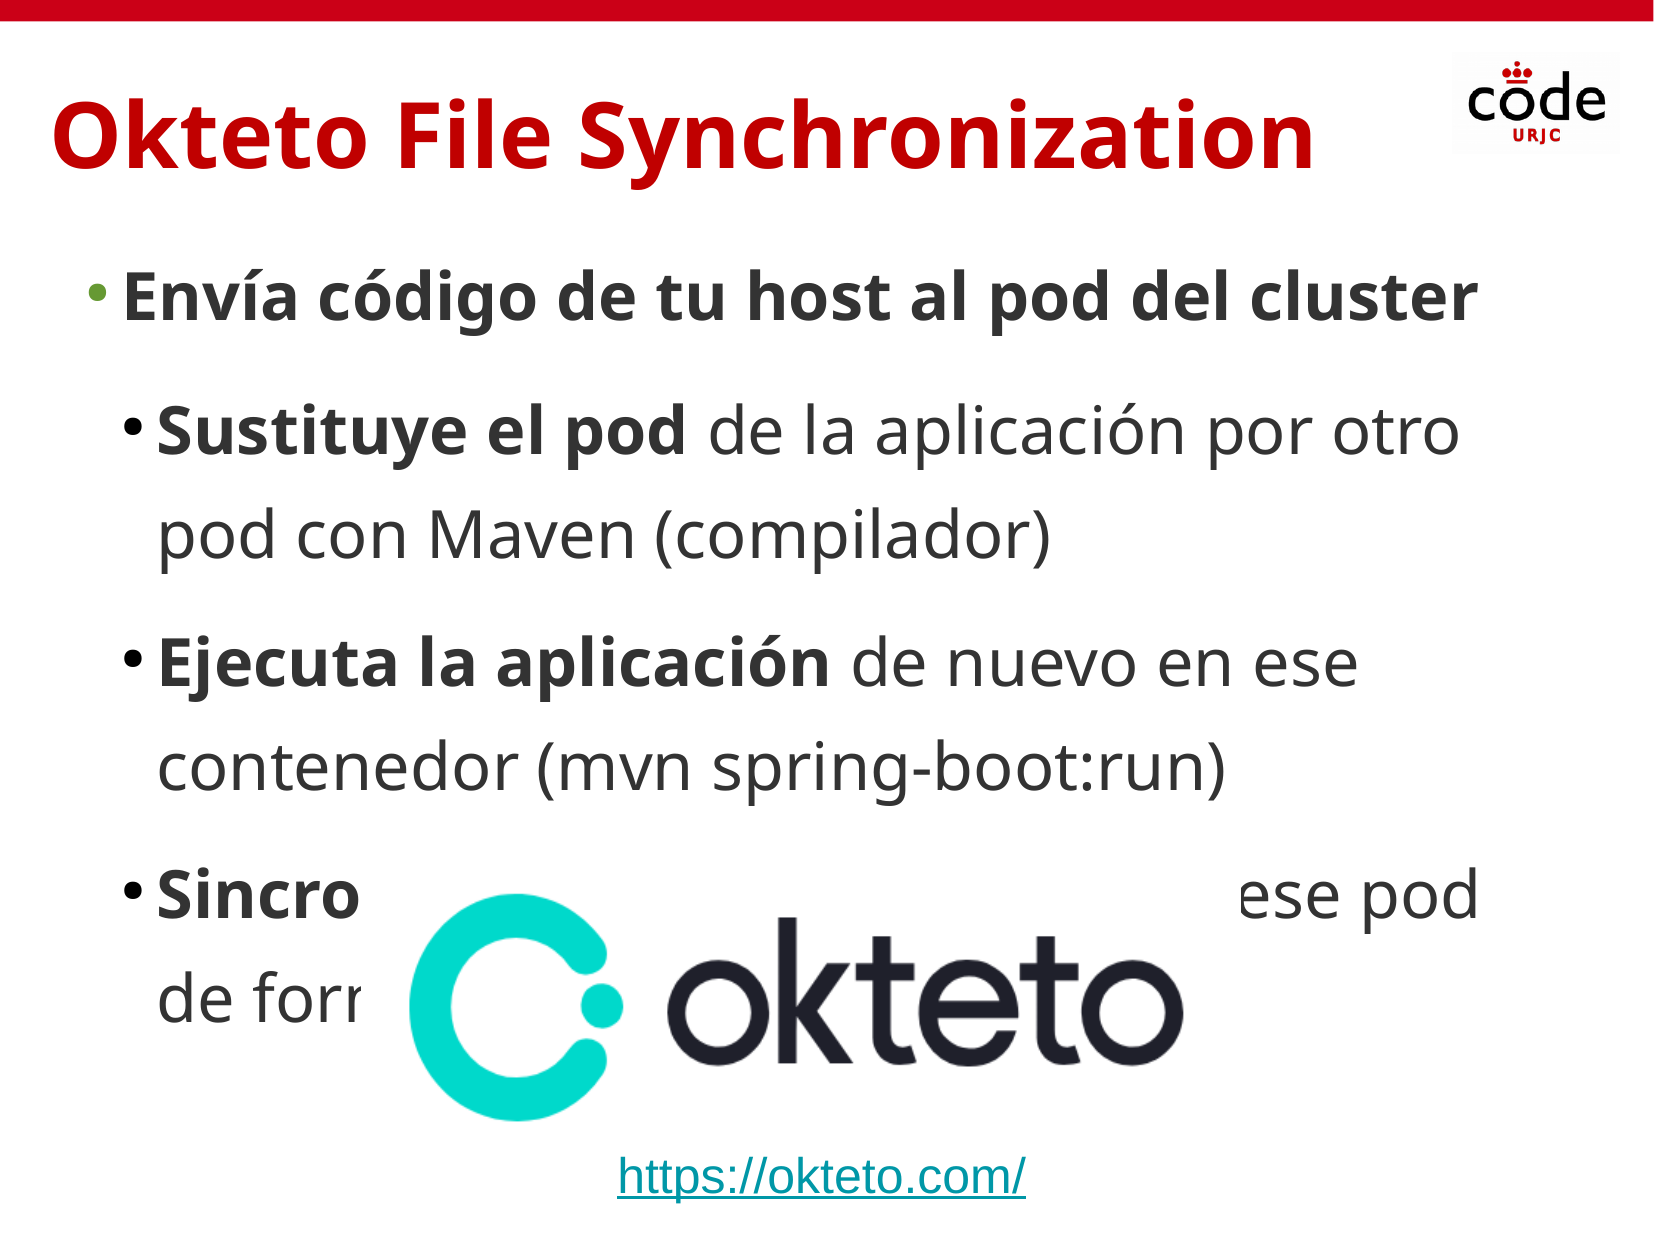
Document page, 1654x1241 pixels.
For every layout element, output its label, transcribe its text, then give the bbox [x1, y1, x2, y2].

list Envía código de tu host al pod del cluster Sustituye el pod de la aplicación por otro pod con Maven (compilador) Ejecuta la aplicación de nuevo en ese contenedor (mvn spring-boot:run) Sincroniza los ficheros del host a ese pod de forma automática [85, 235, 1574, 1012]
picture [1452, 52, 1620, 154]
title Okteto File Synchronization [34, 62, 1437, 126]
text_box https://okteto.com/ [550, 1128, 1094, 1228]
picture [361, 844, 1241, 1164]
